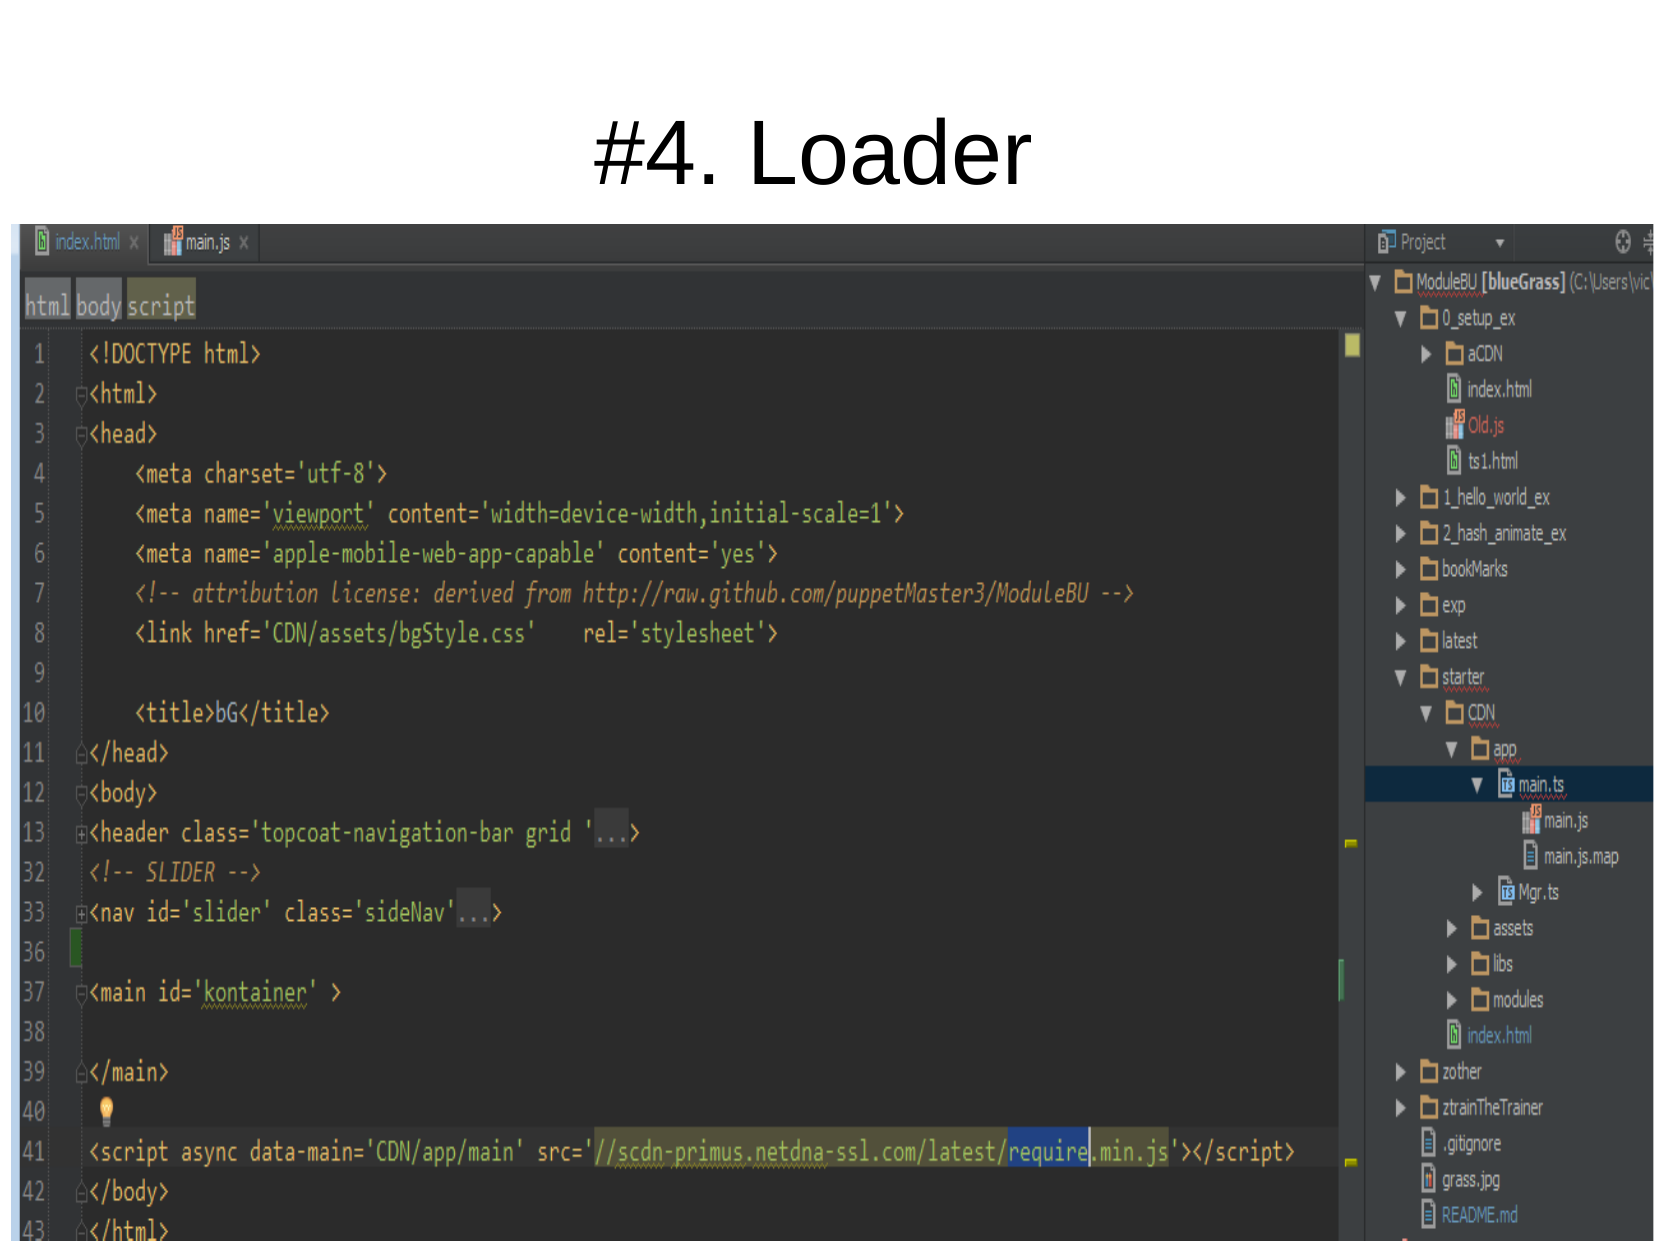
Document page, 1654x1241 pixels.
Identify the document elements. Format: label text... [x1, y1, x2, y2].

title #4. Loader [82, 49, 1571, 224]
picture [11, 224, 1654, 1241]
